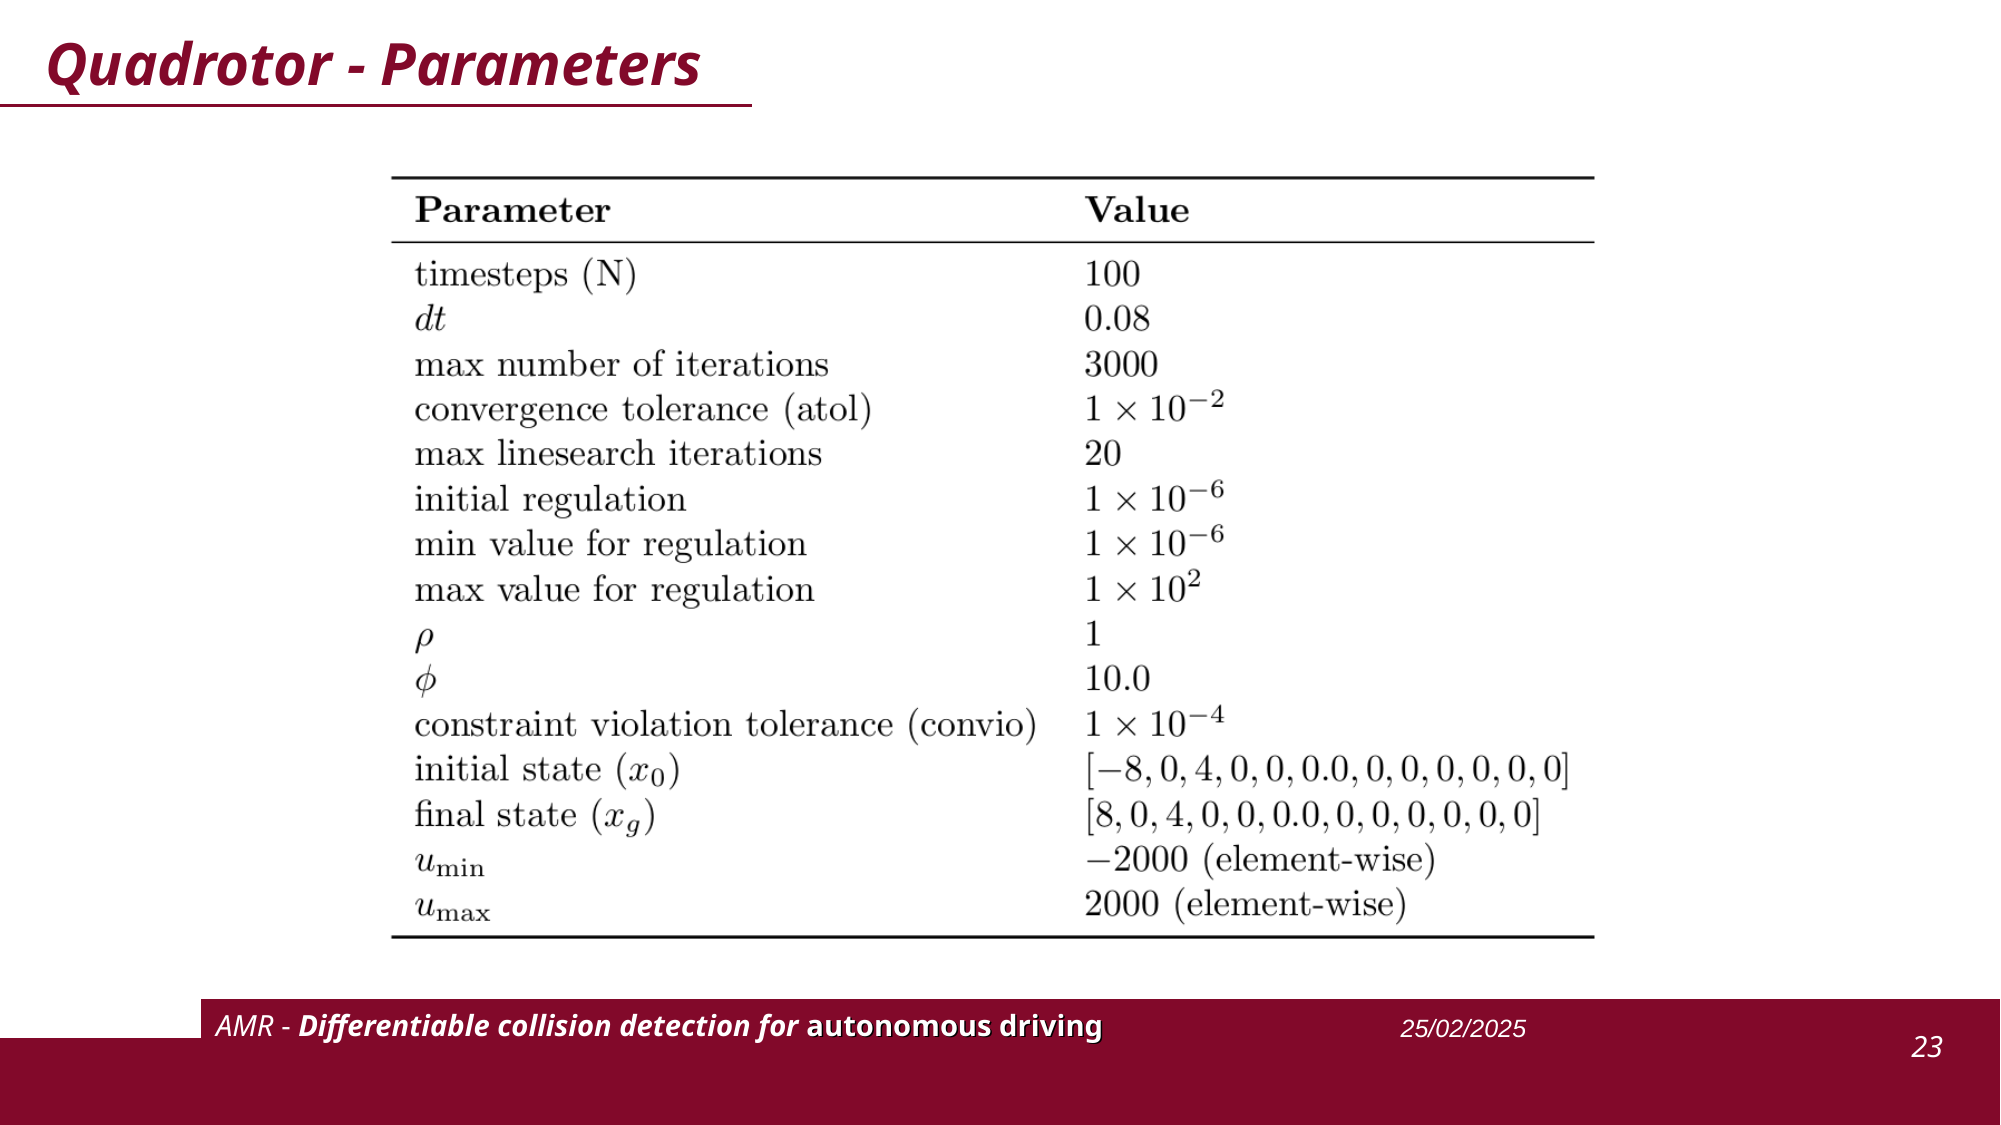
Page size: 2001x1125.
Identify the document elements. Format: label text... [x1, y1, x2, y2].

text_box Quadrotor - Parameters [30, 19, 1031, 106]
text_box 23 [1896, 1020, 1966, 1072]
picture [362, 154, 1638, 971]
text_box AMR - Differentiable collision detection for autonomous driving [201, 999, 1202, 1051]
text_box 25/02/2025 [1385, 1004, 1589, 1050]
text_box [0, 999, 2000, 1125]
